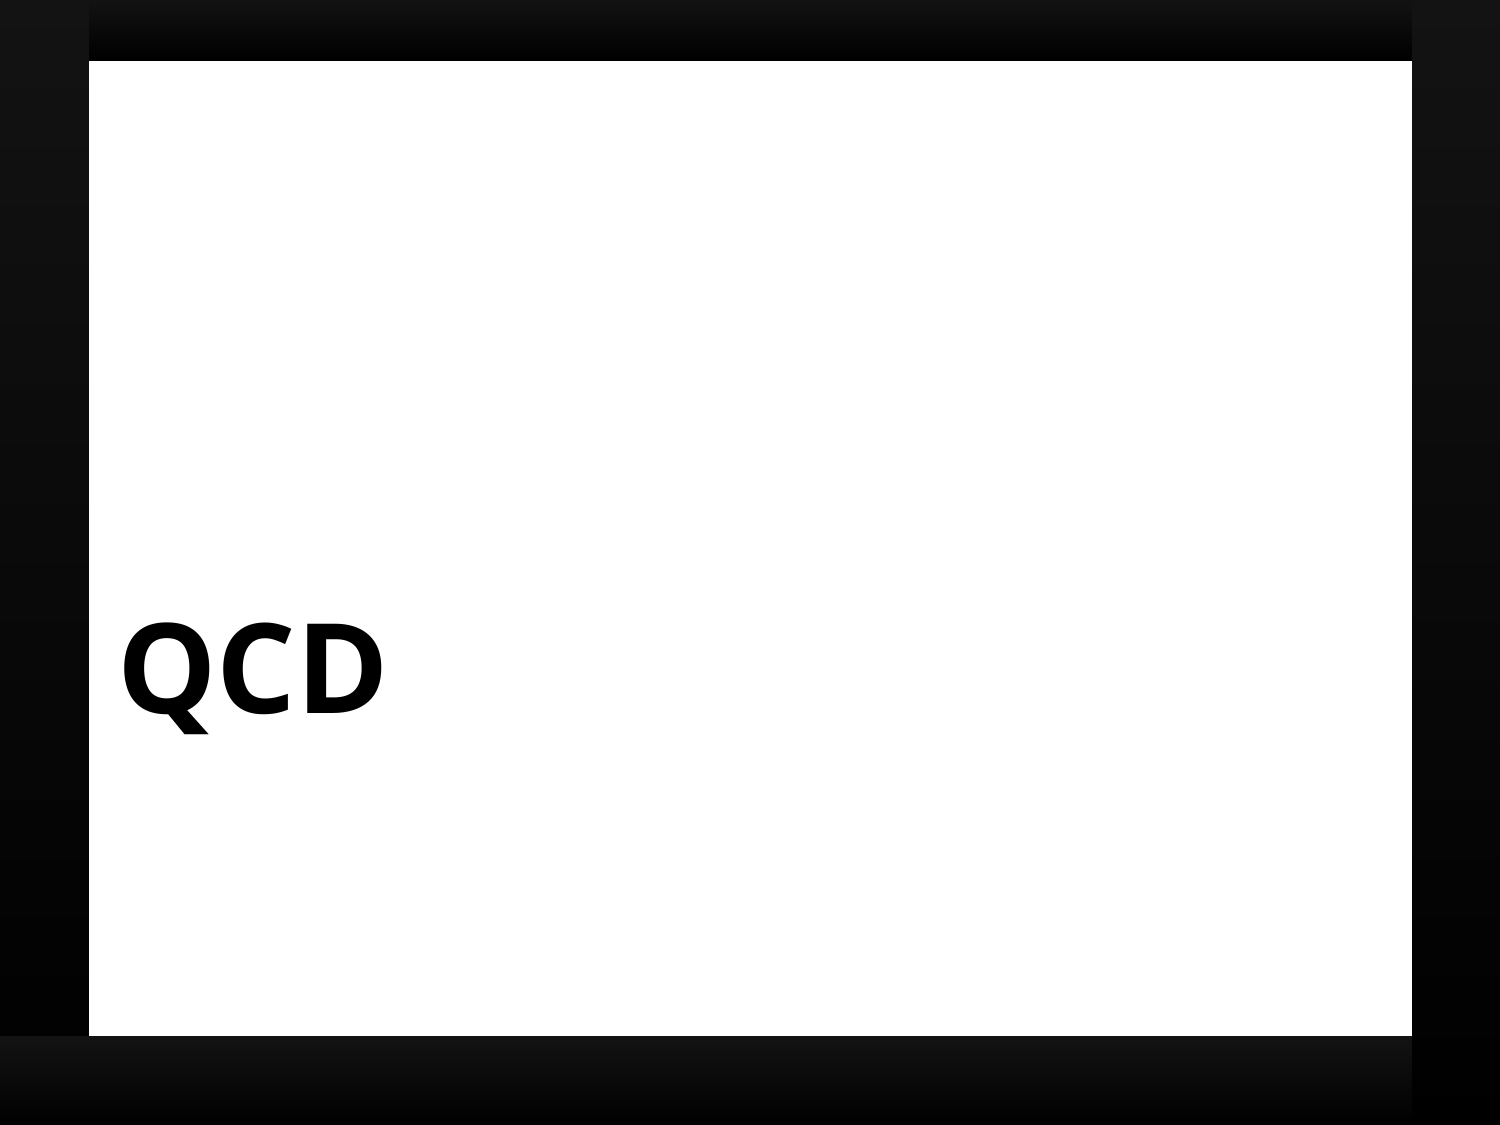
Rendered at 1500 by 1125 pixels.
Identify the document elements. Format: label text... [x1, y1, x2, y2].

title QCD [102, 280, 1397, 749]
